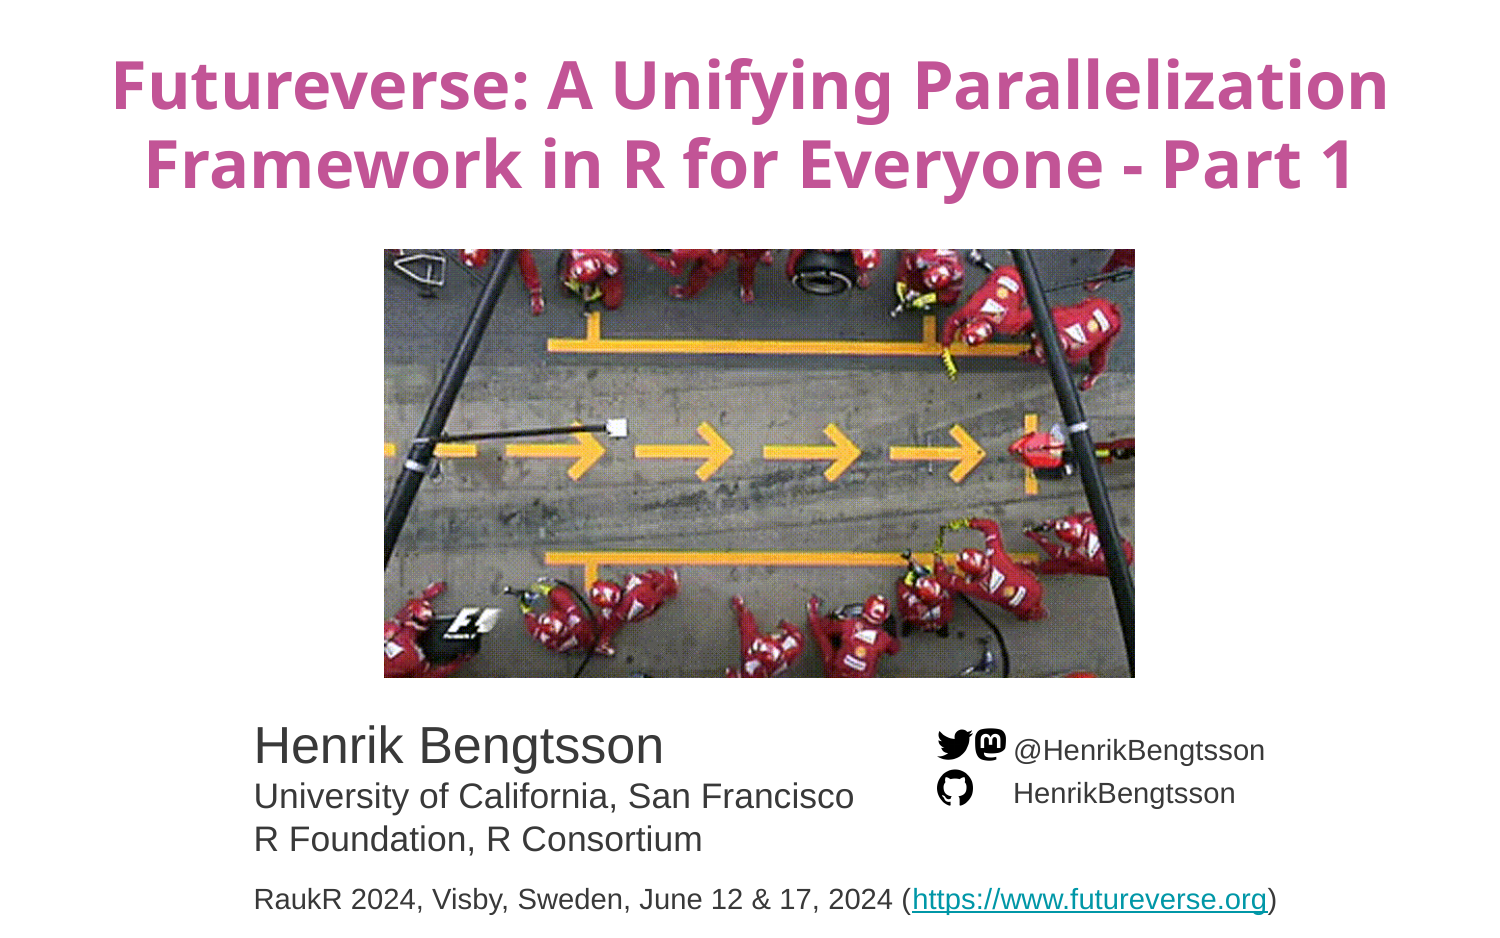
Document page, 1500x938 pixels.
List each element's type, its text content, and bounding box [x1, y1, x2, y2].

title Futureverse: A Unifying Parallelization Framework in R for Everyone - Part 1 [30, 27, 1472, 263]
picture [384, 249, 1135, 678]
subtitle Henrik Bengtsson University of California, San Francisco R Foundation, R Consortium [238, 696, 903, 865]
picture [937, 726, 973, 763]
picture [937, 769, 973, 806]
list @HenrikBengtsson HenrikBengtsson [1013, 722, 1289, 856]
picture [974, 726, 1007, 763]
text_box RaukR 2024, Visby, Sweden, June 12 & 17, 2024 (https://www.futureverse.org) [238, 865, 1356, 924]
